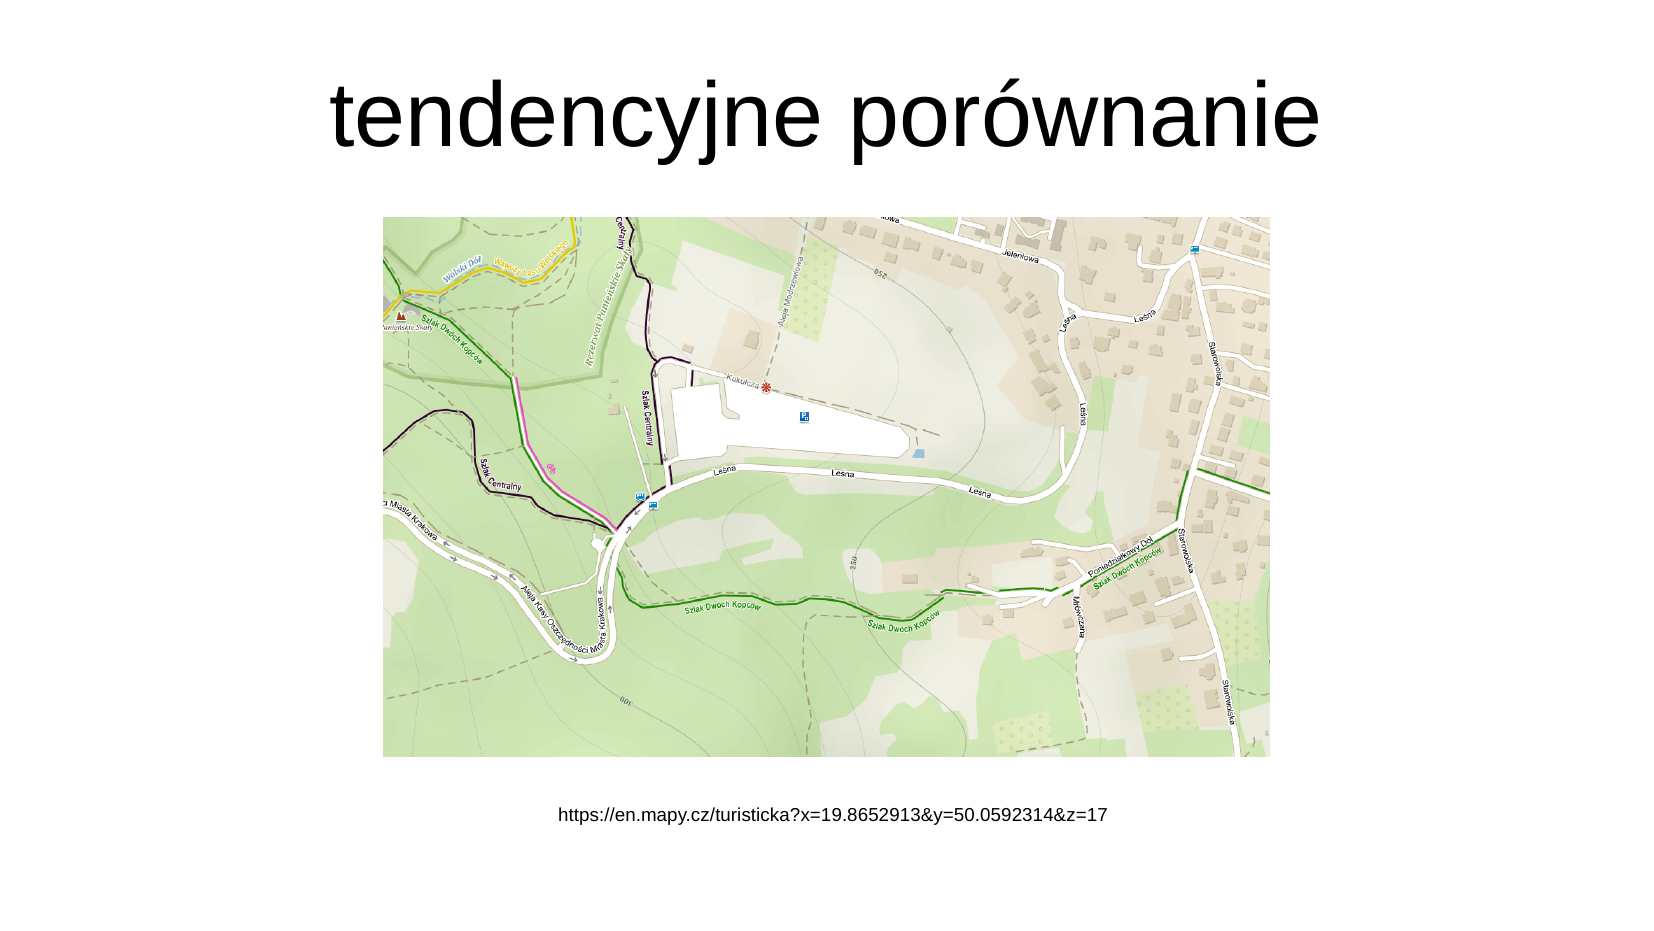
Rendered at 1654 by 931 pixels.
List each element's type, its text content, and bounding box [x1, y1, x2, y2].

picture [383, 217, 1270, 757]
text_box https://en.mapy.cz/turisticka?x=19.8652913&y=50.0592314&z=17 [543, 797, 1477, 876]
text_box [141, 791, 1512, 862]
title tendencyjne porównanie [82, 37, 1571, 193]
